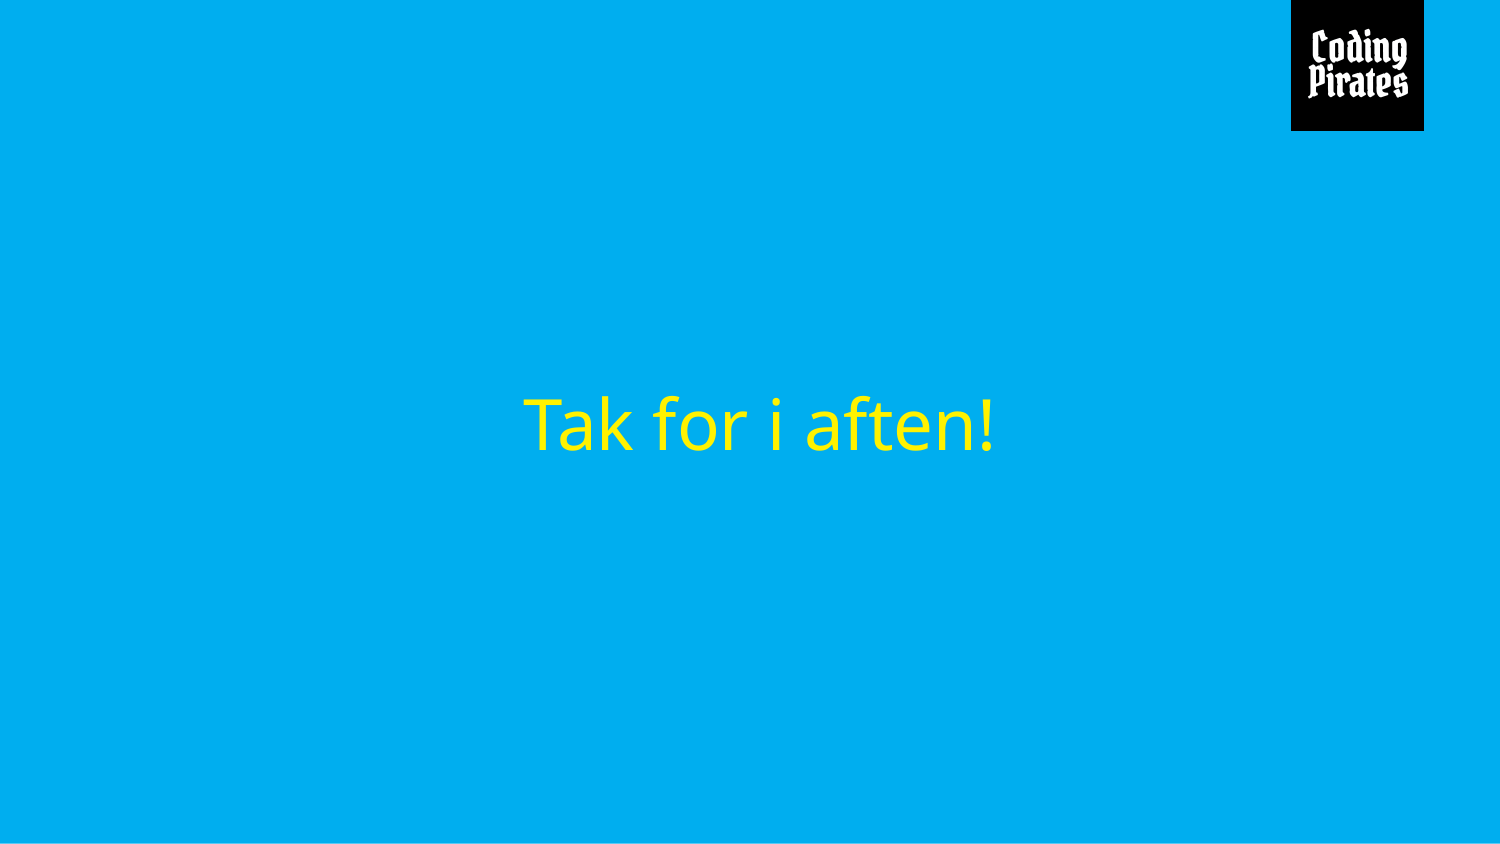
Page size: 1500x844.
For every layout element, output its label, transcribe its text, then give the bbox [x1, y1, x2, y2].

picture [1292, 0, 1423, 130]
title Tak for i aften! [30, 275, 1490, 568]
